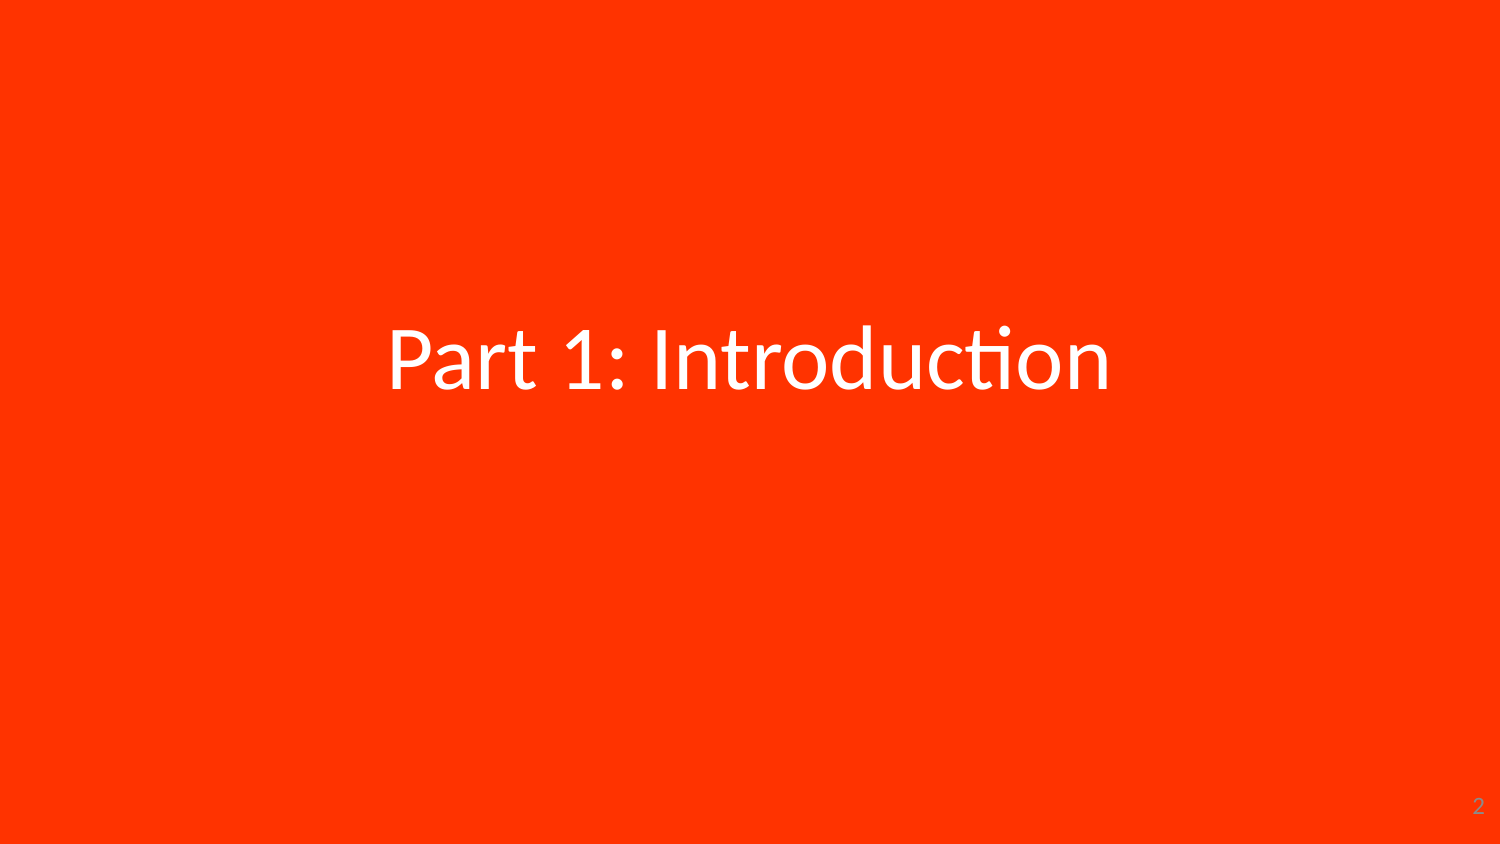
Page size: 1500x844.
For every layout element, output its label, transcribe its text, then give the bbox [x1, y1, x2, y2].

title Part 1: Introduction [112, 262, 1388, 443]
slide_number <getal> [1415, 782, 1500, 828]
